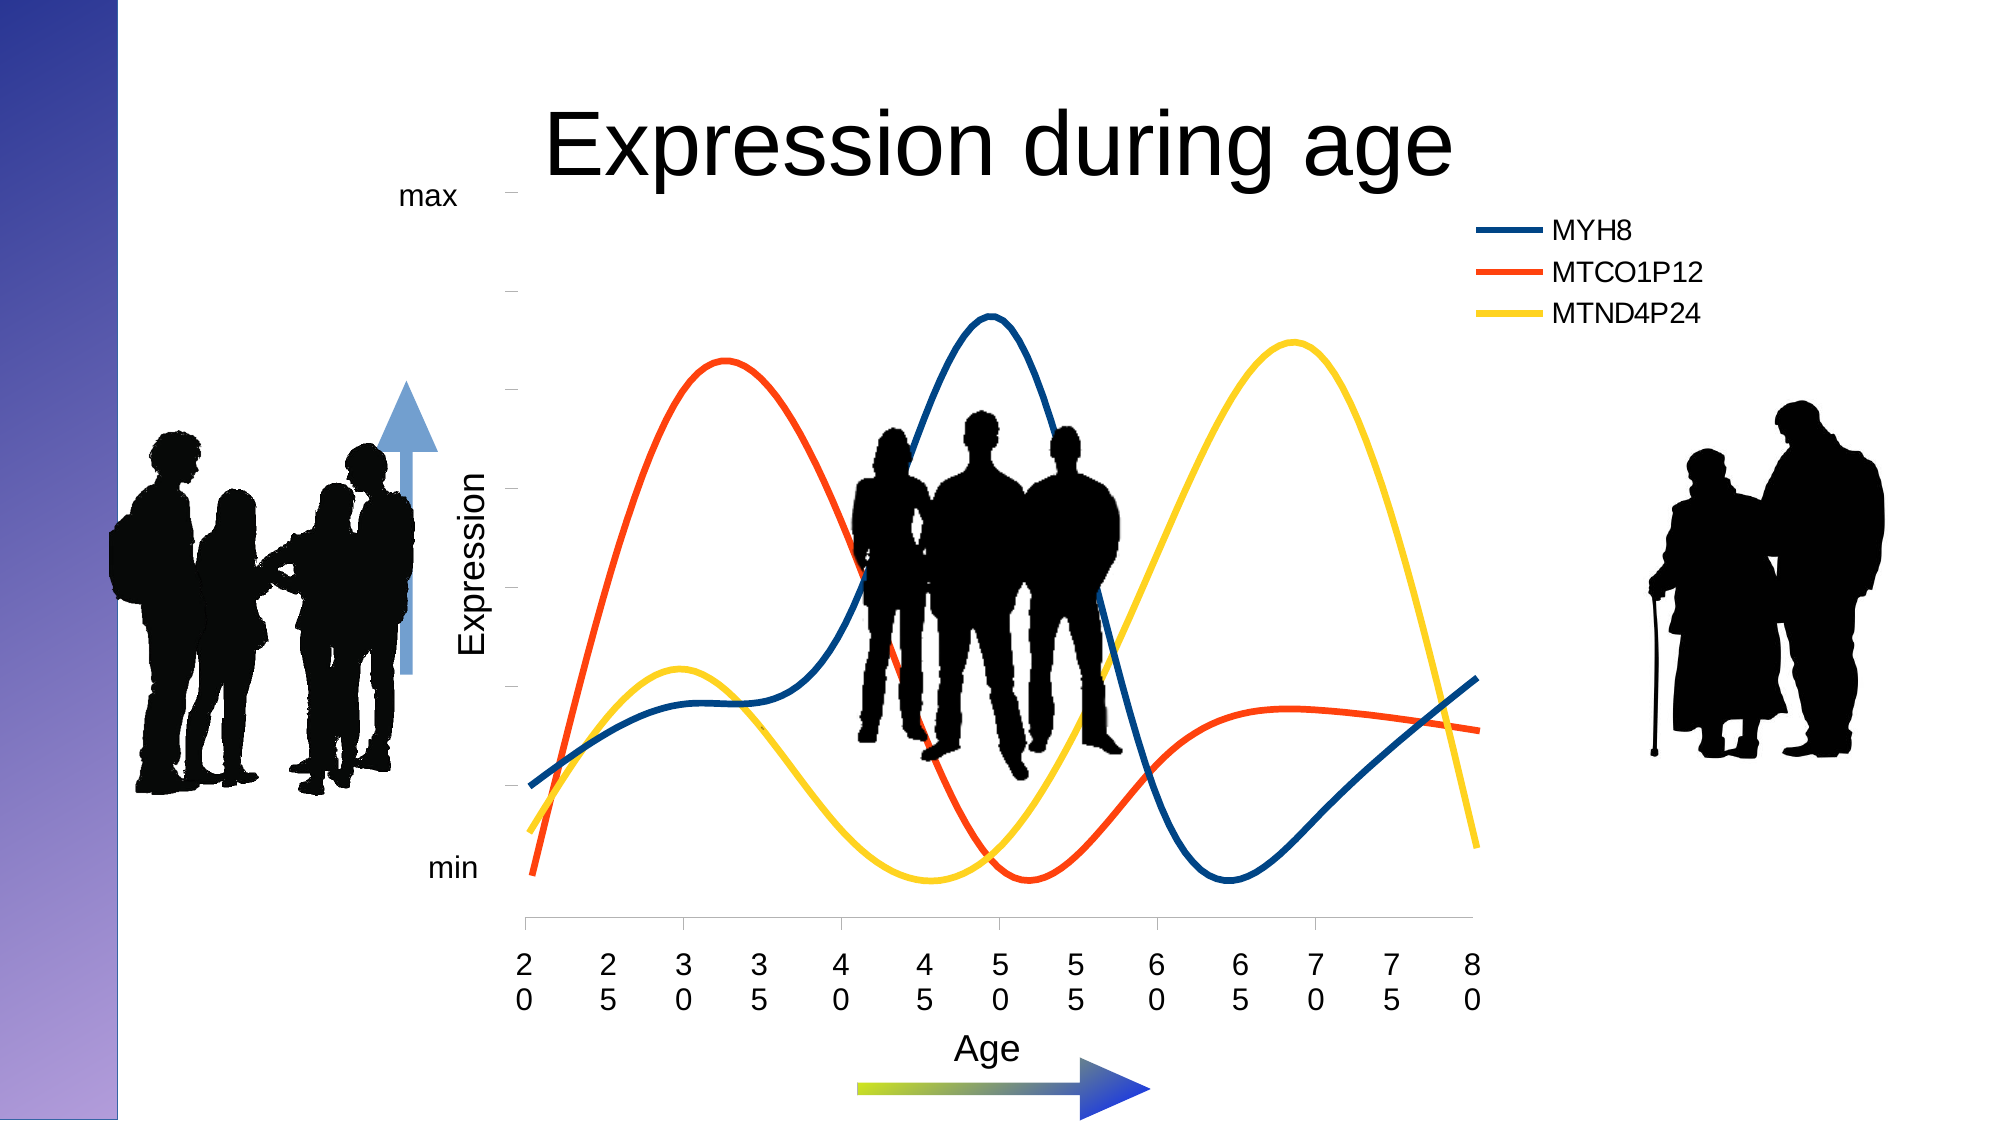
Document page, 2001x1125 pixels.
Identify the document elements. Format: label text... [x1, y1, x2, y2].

text_box 65 [1217, 939, 1265, 1025]
text_box [857, 1057, 1151, 1121]
text_box Expression [442, 356, 526, 673]
text_box 20 [500, 939, 549, 1025]
text_box [384, 380, 429, 430]
picture [1583, 383, 1949, 771]
picture [109, 430, 443, 798]
text_box 55 [1052, 940, 1101, 1020]
text_box [0, 0, 118, 1120]
text_box 30 [660, 940, 709, 1025]
picture [524, 917, 1473, 930]
text_box 45 [901, 939, 950, 1025]
text_box Age [939, 1020, 1108, 1078]
text_box 60 [1133, 939, 1181, 1025]
text_box 50 [977, 940, 1025, 1020]
text_box 35 [735, 940, 784, 1025]
text_box 25 [584, 939, 633, 1025]
text_box 75 [1368, 940, 1417, 1025]
text_box min [413, 842, 502, 927]
picture [505, 191, 518, 356]
picture [505, 673, 518, 884]
text_box Expression during age [99, 44, 1900, 233]
text_box max [383, 170, 509, 256]
picture [525, 191, 1713, 885]
text_box 80 [1449, 940, 1497, 1025]
text_box 40 [817, 939, 866, 1025]
text_box 70 [1292, 940, 1341, 1025]
